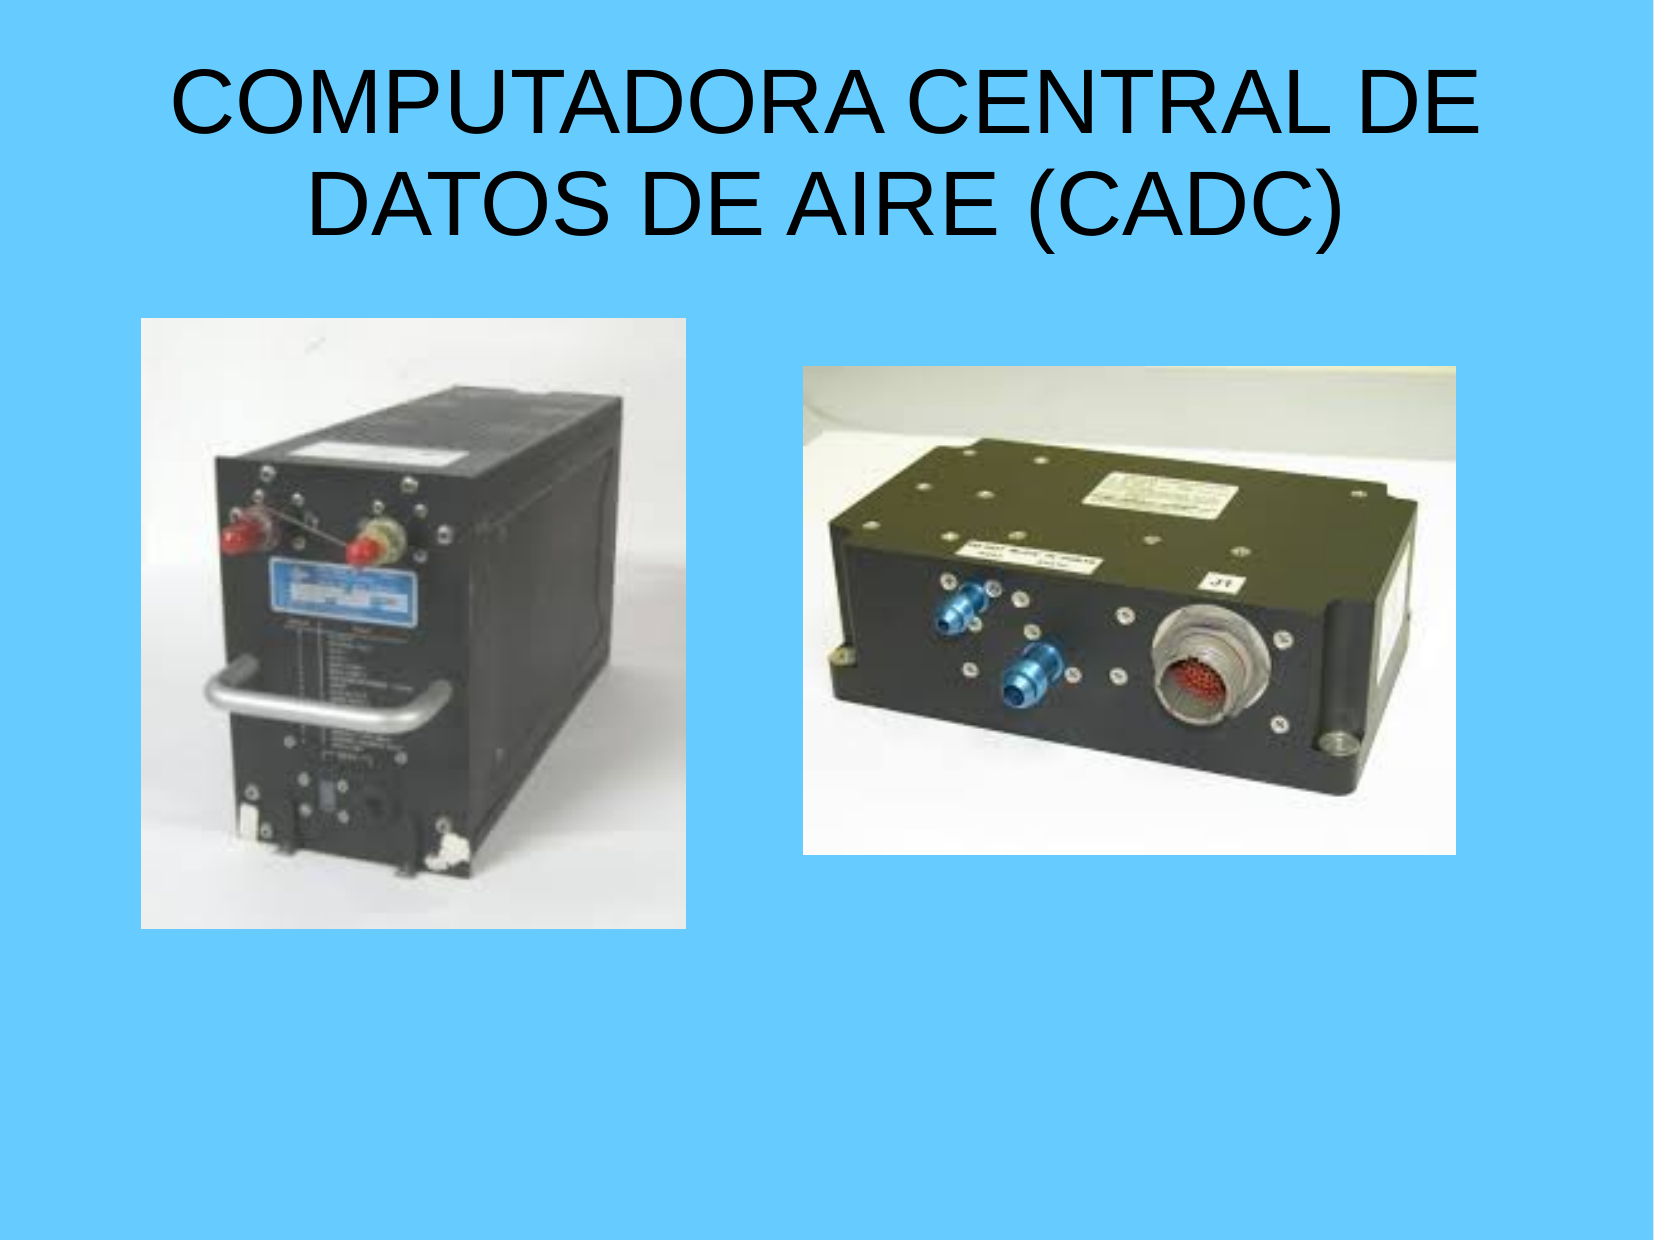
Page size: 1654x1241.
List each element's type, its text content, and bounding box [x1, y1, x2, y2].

picture [803, 366, 1456, 856]
title COMPUTADORA CENTRAL DE DATOS DE AIRE (CADC) [82, 49, 1571, 257]
picture [141, 318, 686, 929]
